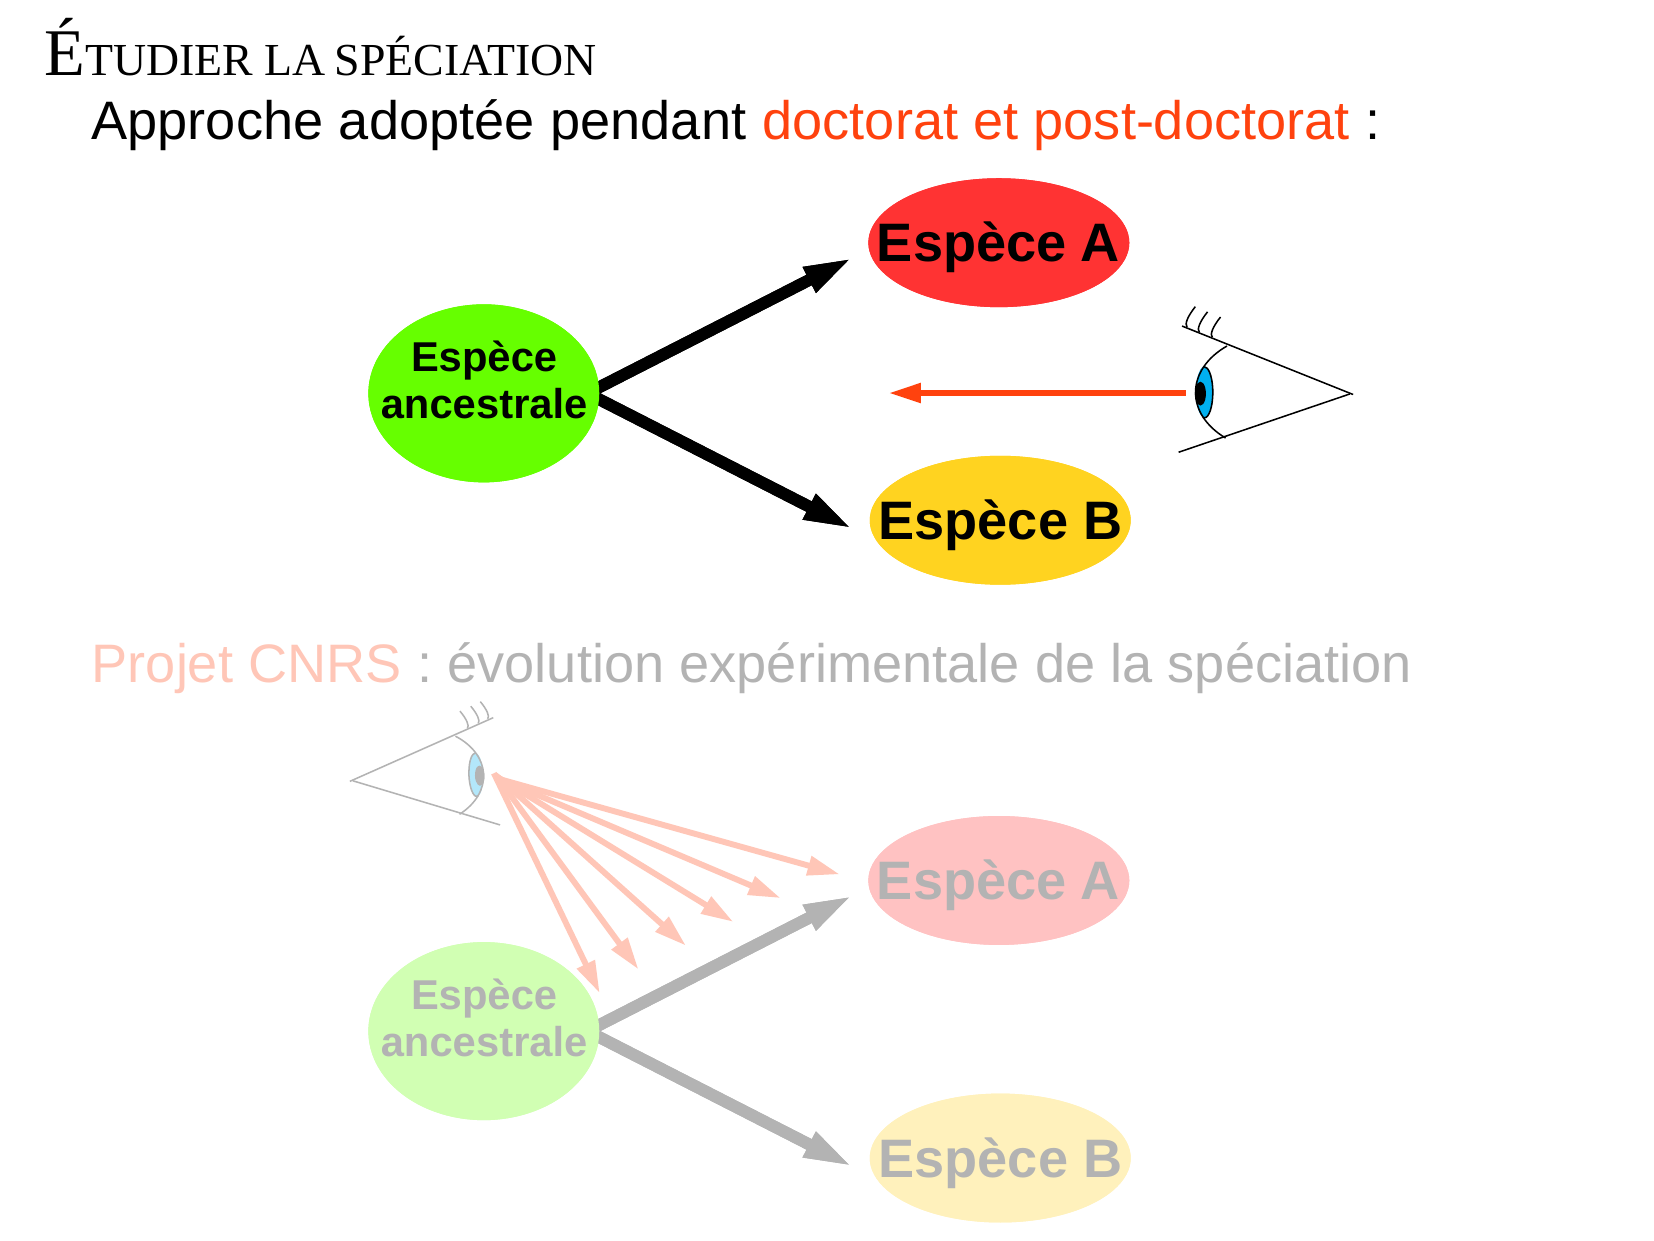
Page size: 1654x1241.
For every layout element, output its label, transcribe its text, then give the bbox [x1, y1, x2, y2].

text_box [1194, 369, 1212, 416]
text_box [896, 559, 1105, 585]
text_box Approche adoptée pendant doctorat et post-doctorat : [76, 116, 1396, 159]
text_box [408, 304, 560, 326]
text_box [892, 178, 1105, 205]
text_box [893, 281, 1104, 308]
text_box [381, 435, 586, 483]
text_box ÉTUDIER LA SPÉCIATION [30, 8, 1457, 116]
text_box Espèce A [862, 205, 1135, 281]
text_box [895, 455, 1106, 482]
text_box Espèce ancestrale [366, 326, 603, 435]
text_box Espèce B [863, 482, 1138, 559]
text_box [0, 608, 1654, 1241]
